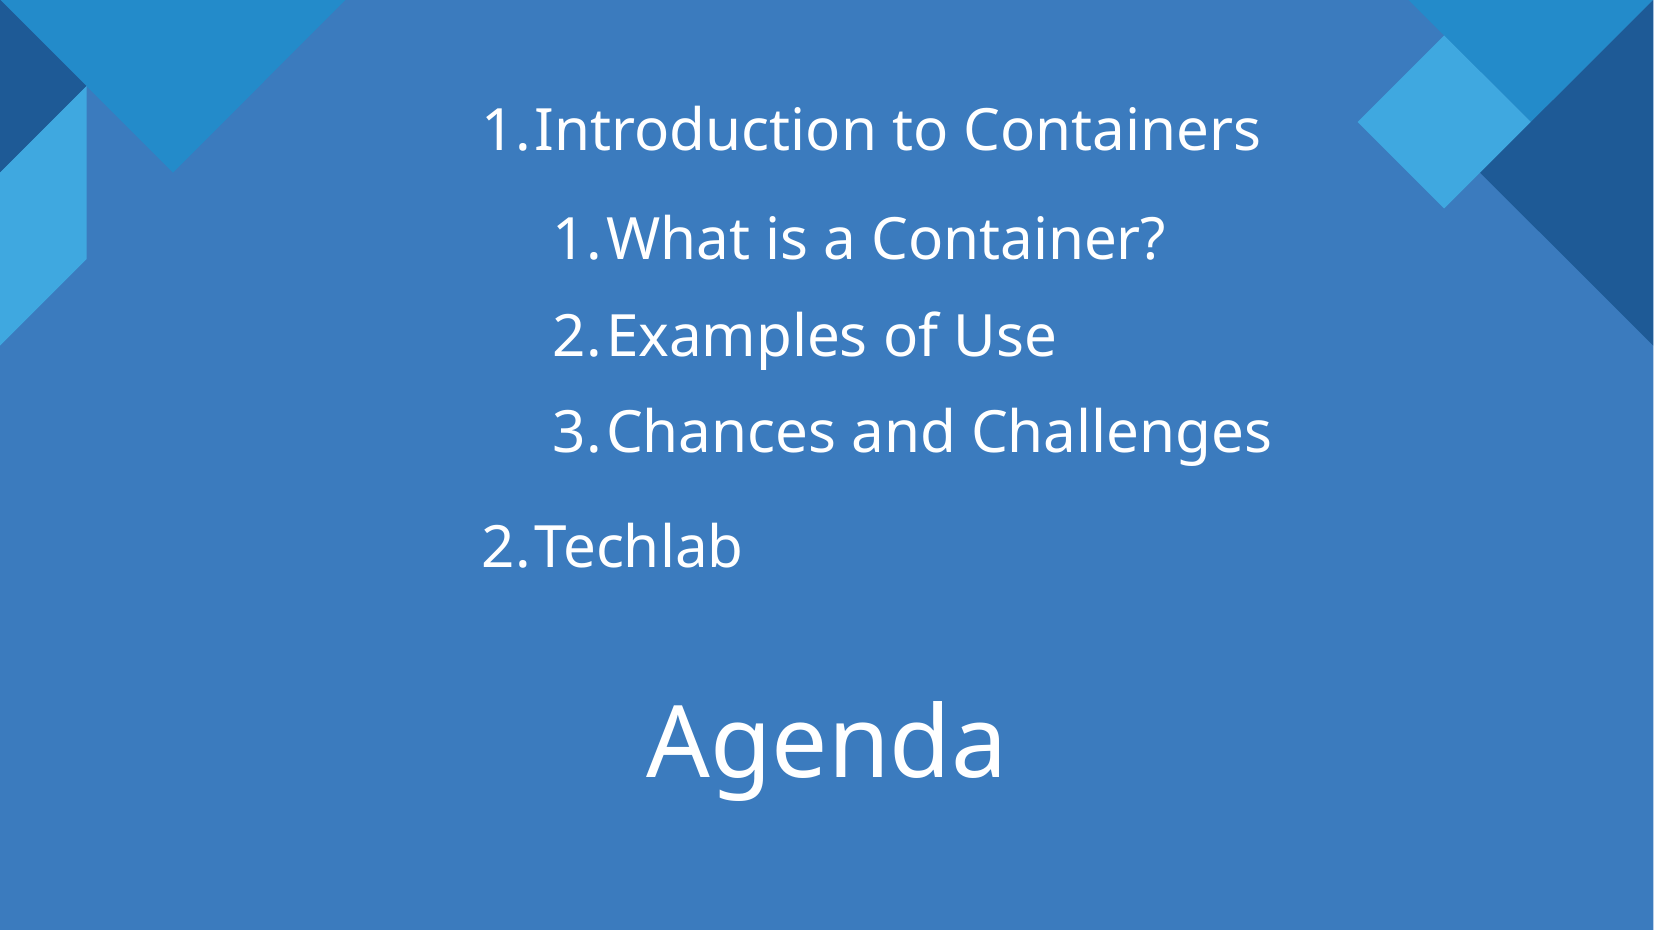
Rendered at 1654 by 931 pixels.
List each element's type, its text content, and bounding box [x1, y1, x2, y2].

list Introduction to Containers What is a Container? Examples of Use Chances and Challenges Techlab [100, 53, 1636, 585]
title Agenda [59, 649, 1595, 827]
